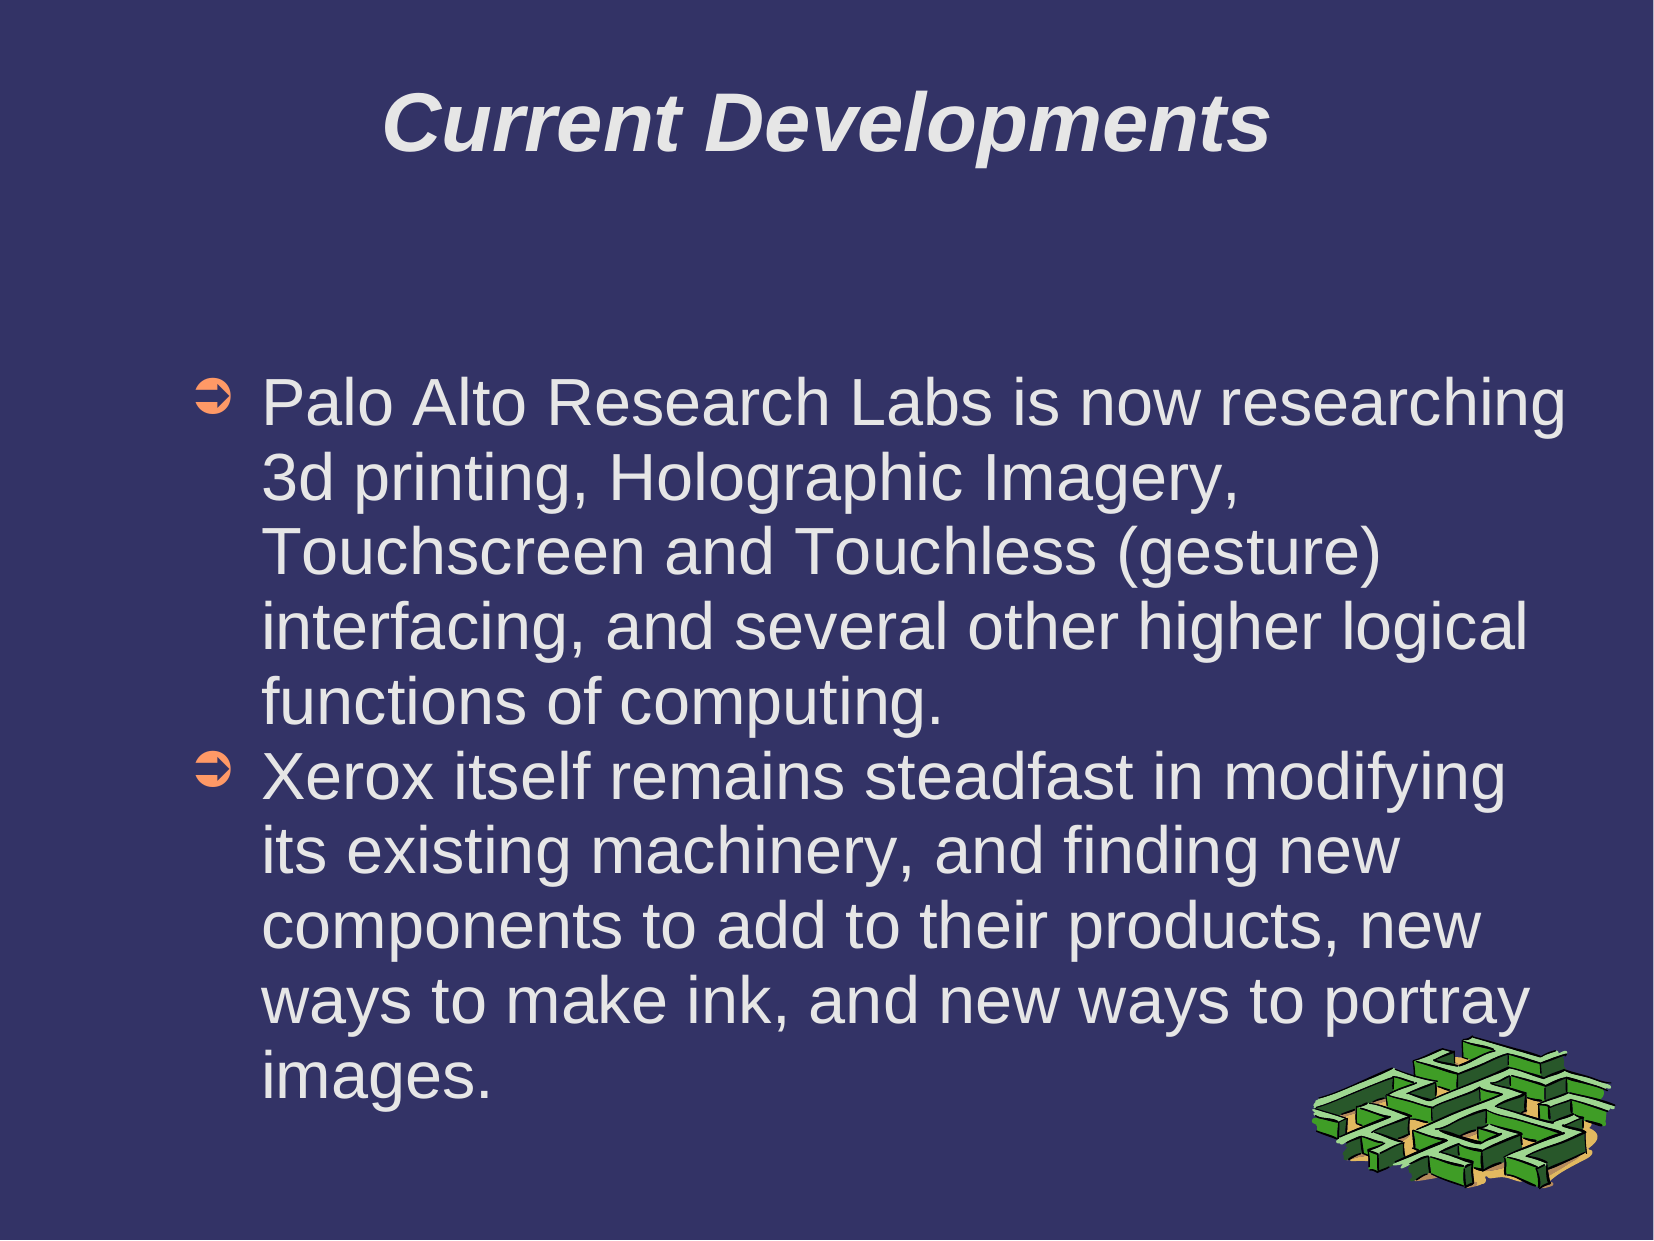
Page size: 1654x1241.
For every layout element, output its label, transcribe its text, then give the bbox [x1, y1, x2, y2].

list Palo Alto Research Labs is now researching 3d printing, Holographic Imagery, Touchscreen and Touchless (gesture) interfacing, and several other higher logical functions of computing. Xerox itself remains steadfast in modifying its existing machinery, and finding new components to add to their products, new ways to make ink, and new ways to portray images. [178, 364, 1570, 1147]
title Current Developments [121, 19, 1534, 227]
